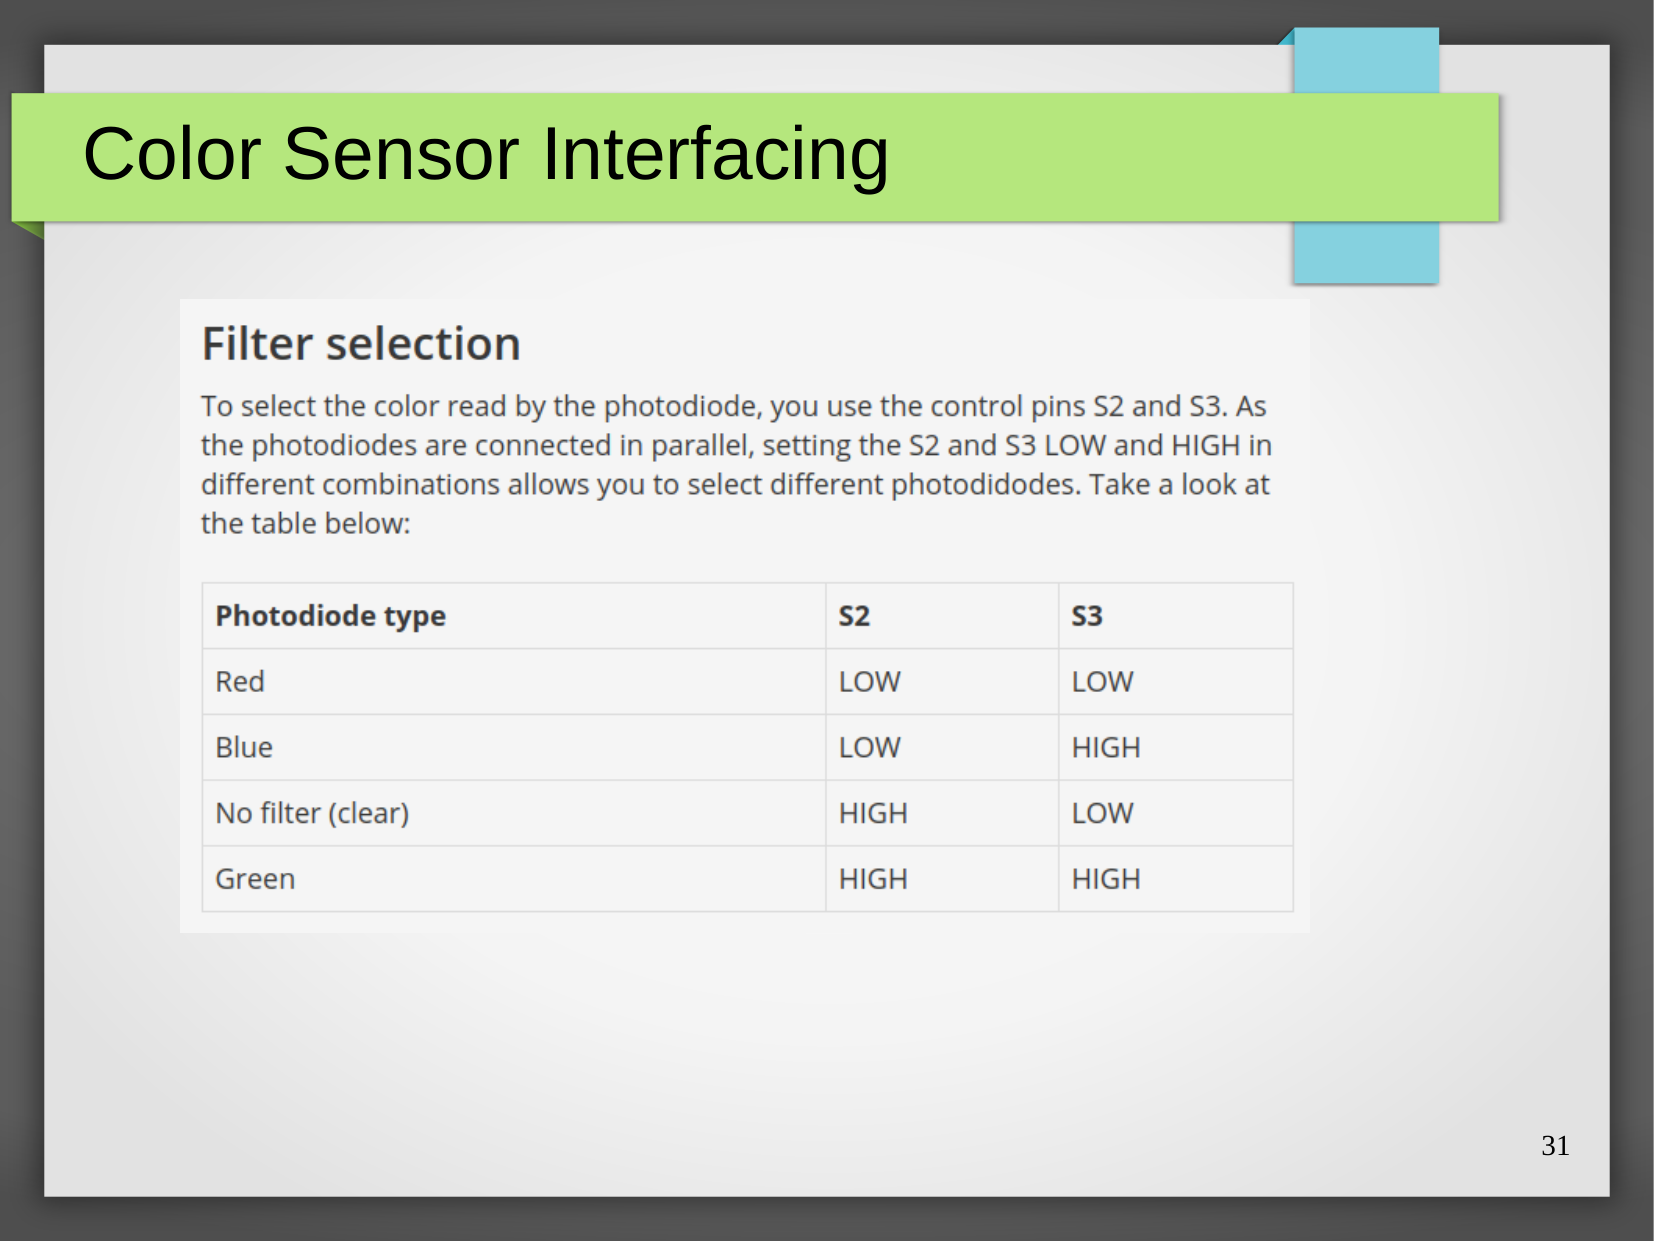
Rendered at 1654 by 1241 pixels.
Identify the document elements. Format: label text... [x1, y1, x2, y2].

picture [0, 0, 1654, 1241]
title Color Sensor Interfacing [82, 94, 1264, 213]
